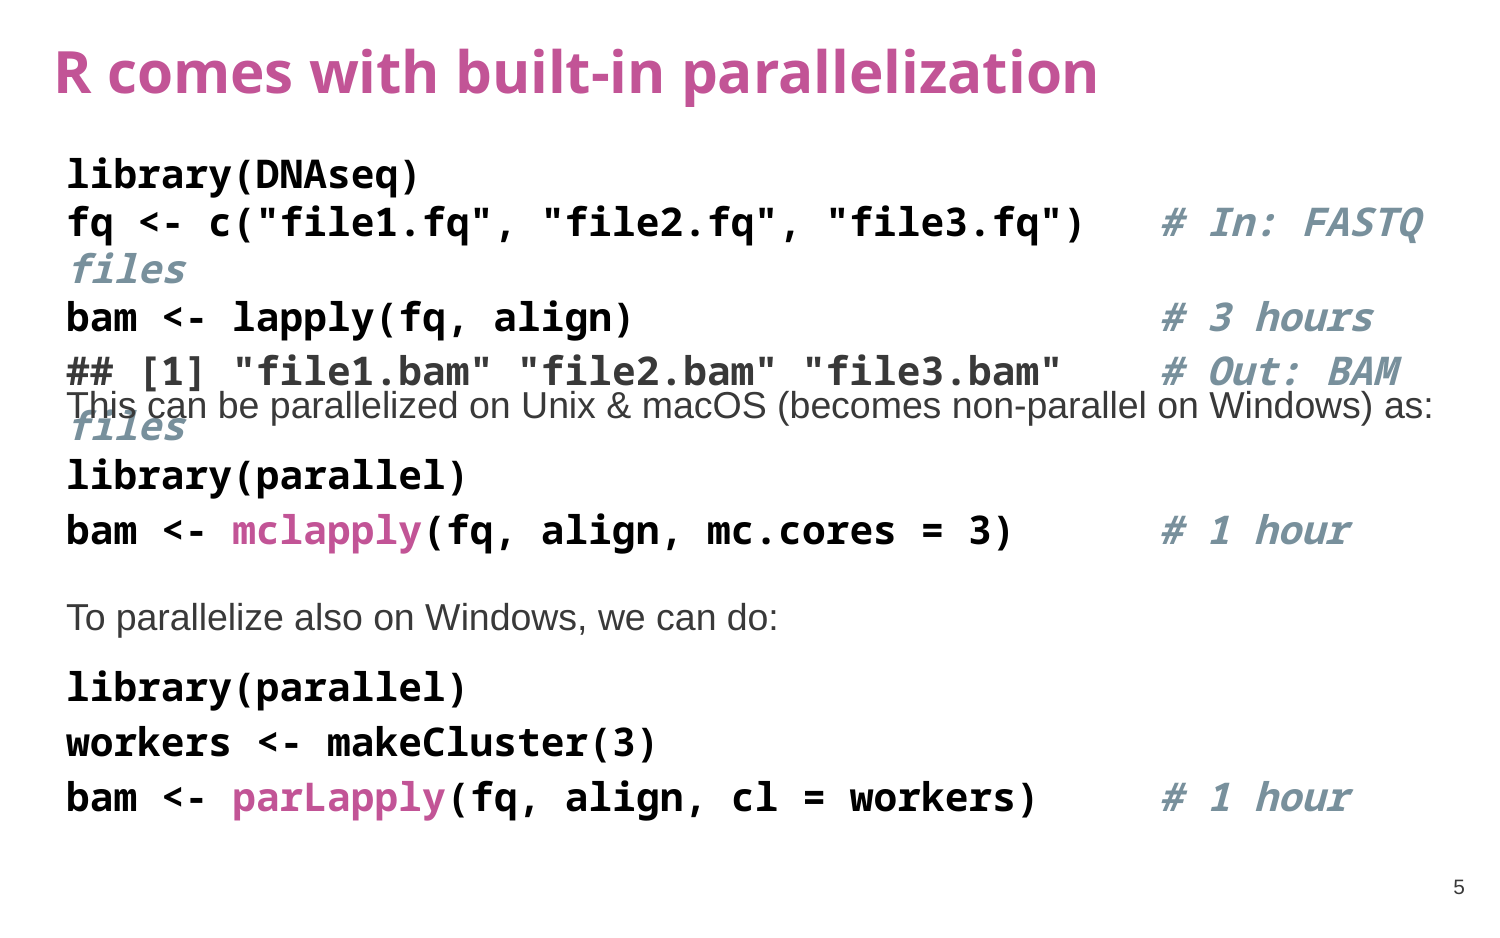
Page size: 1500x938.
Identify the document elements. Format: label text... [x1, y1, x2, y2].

title R comes with built-in parallelization [38, 20, 1463, 136]
list library(DNAseq) fq <- c("file1.fq", "file2.fq", "file3.fq") # In: FASTQ files bam <- lapply(fq, align) # 3 hours ## [1] "file1.bam" "file2.bam" "file3.bam" # Out: BAM files [51, 133, 1462, 351]
list To parallelize also on Windows, we can do: library(parallel) workers <- makeCluster(3) bam <- parLapply(fq, align, cl = workers) # 1 hour [51, 571, 1462, 871]
slide_number <number> [1389, 849, 1480, 922]
list This can be parallelized on Unix & macOS (becomes non-parallel on Windows) as: library(parallel) bam <- mclapply(fq, align, mc.cores = 3) # 1 hour [51, 359, 1462, 556]
